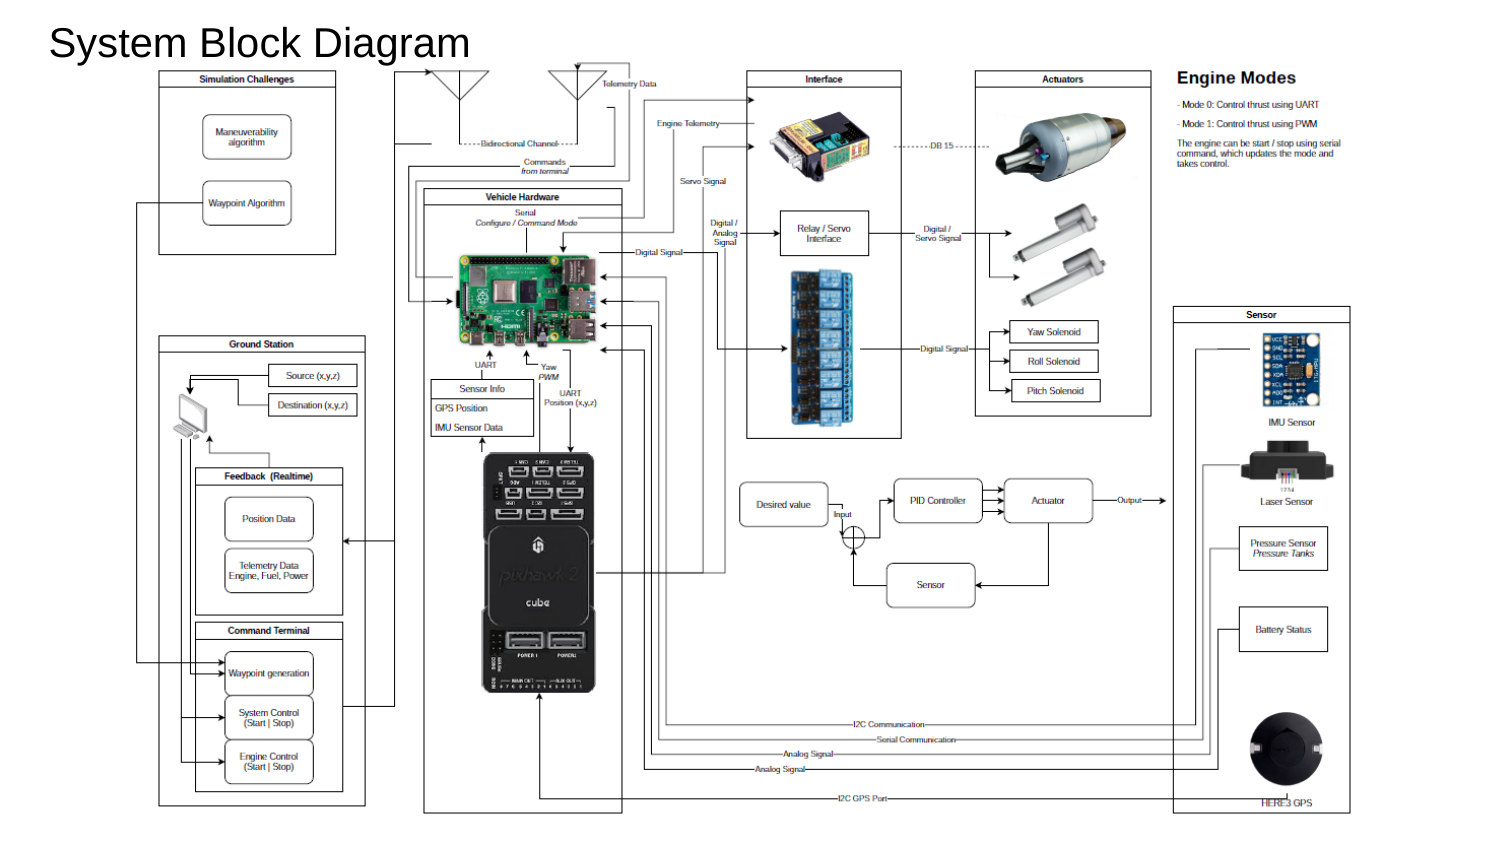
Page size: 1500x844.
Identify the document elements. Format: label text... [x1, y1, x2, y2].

title System Block Diagram [33, 0, 1432, 61]
picture [133, 61, 1367, 844]
